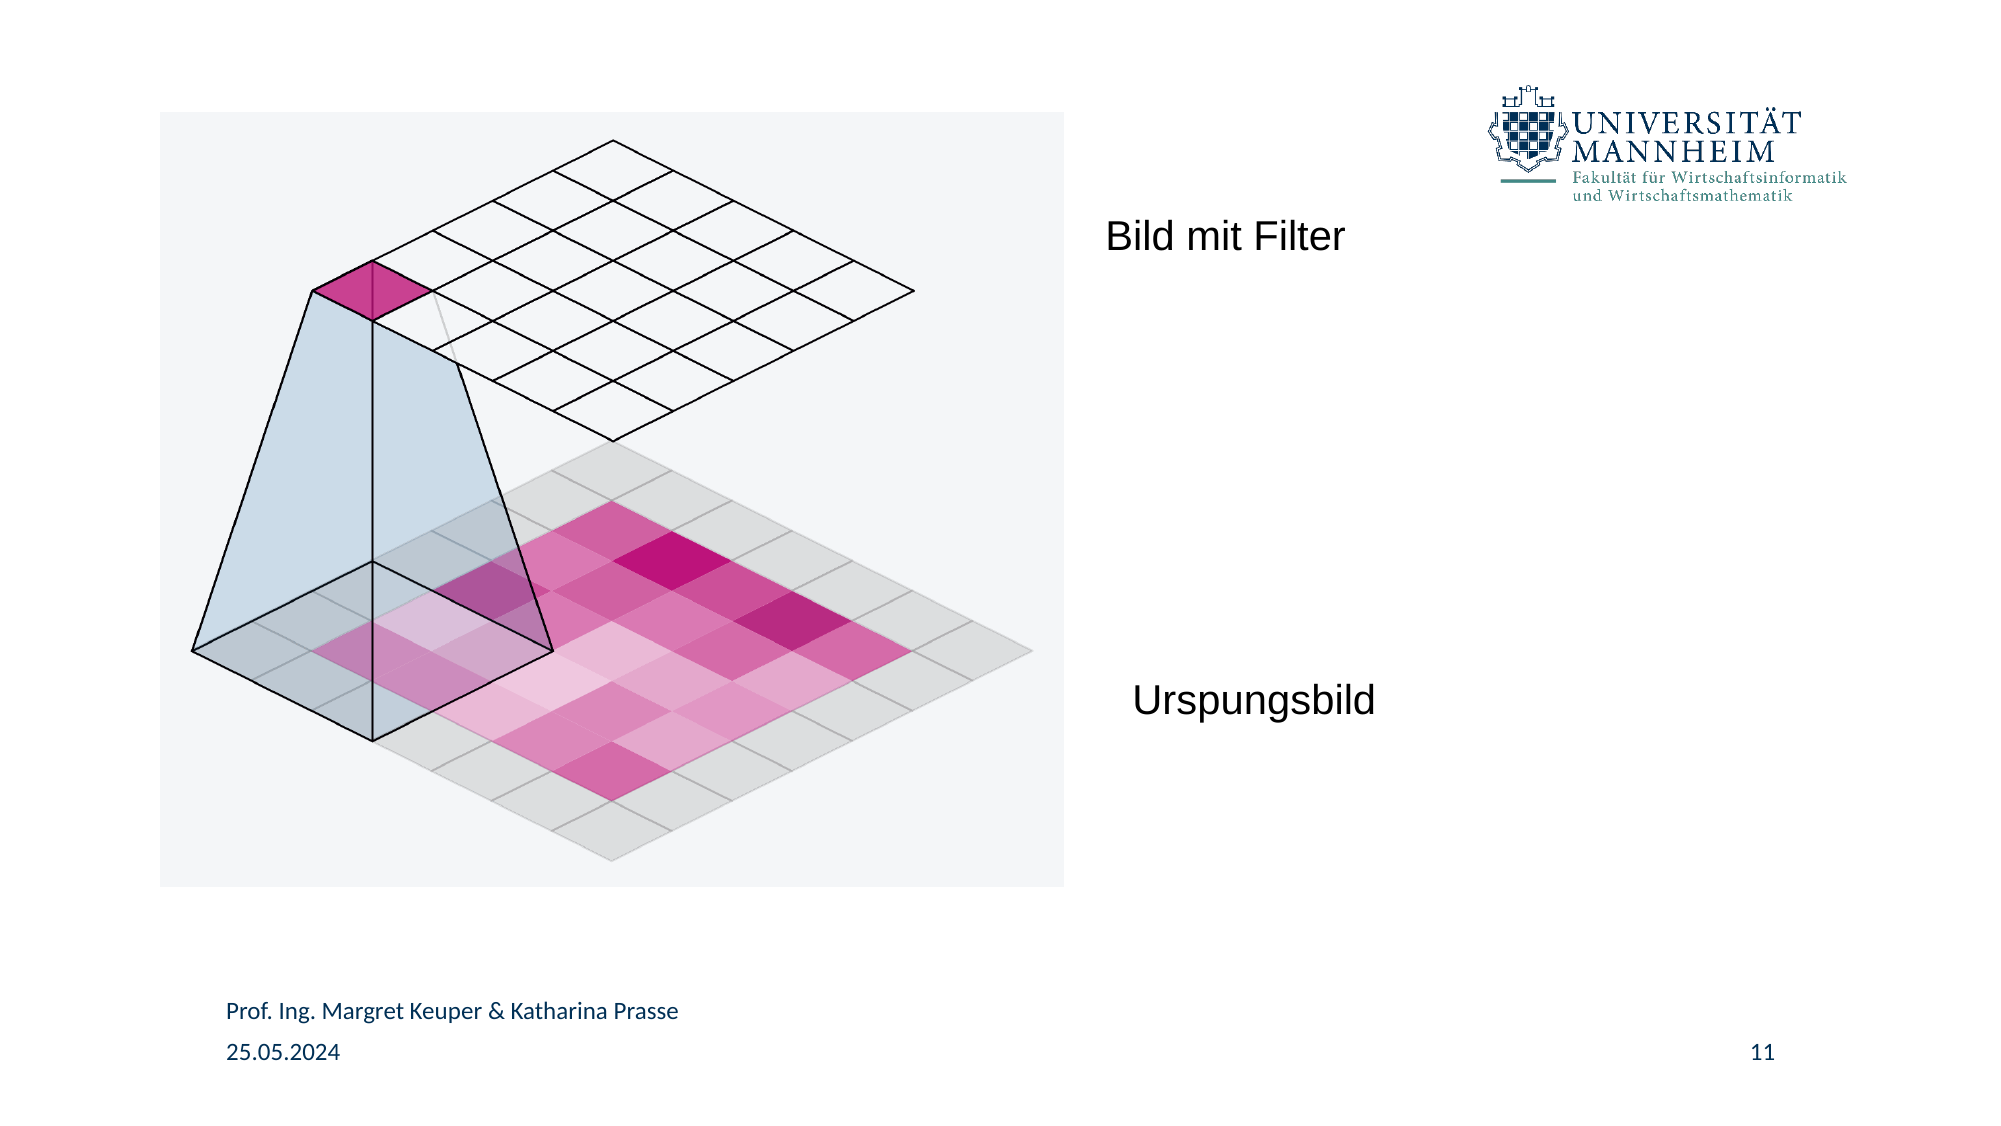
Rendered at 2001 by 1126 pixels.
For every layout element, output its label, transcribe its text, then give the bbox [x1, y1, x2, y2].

picture [160, 112, 1064, 887]
text_box Bild mit Filter [1090, 205, 1391, 313]
picture [1440, 47, 1894, 248]
text_box Urspungsbild [1117, 669, 1456, 731]
